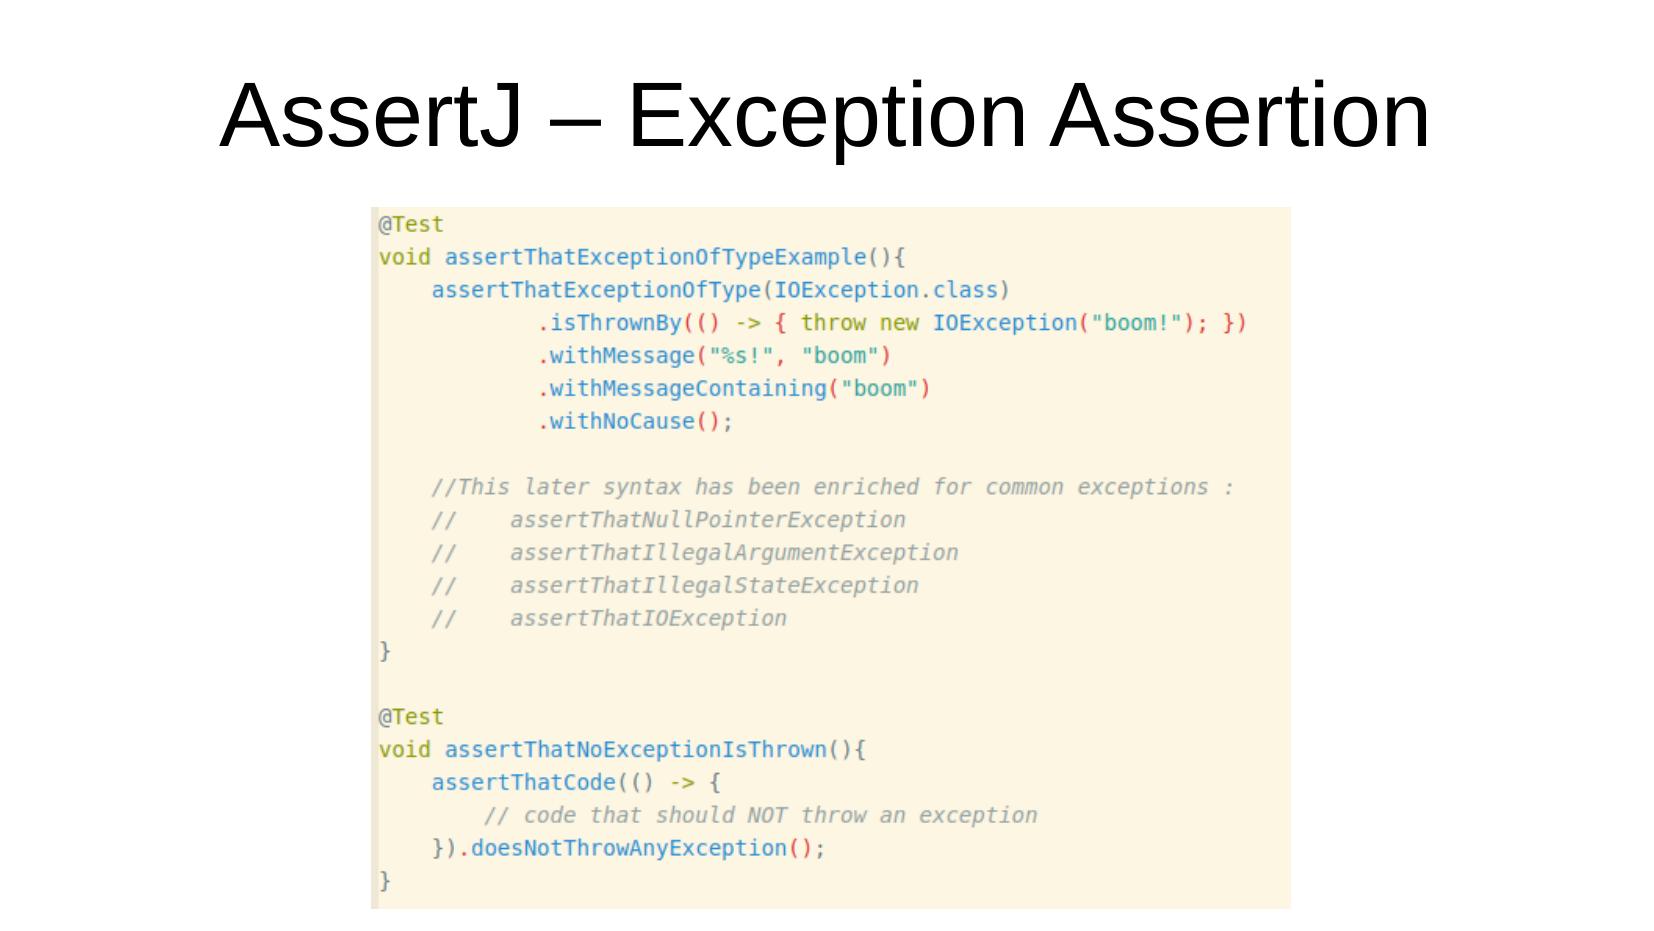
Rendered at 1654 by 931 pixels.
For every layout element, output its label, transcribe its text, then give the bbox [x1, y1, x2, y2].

picture [371, 207, 1291, 909]
title AssertJ – Exception Assertion [82, 37, 1571, 193]
